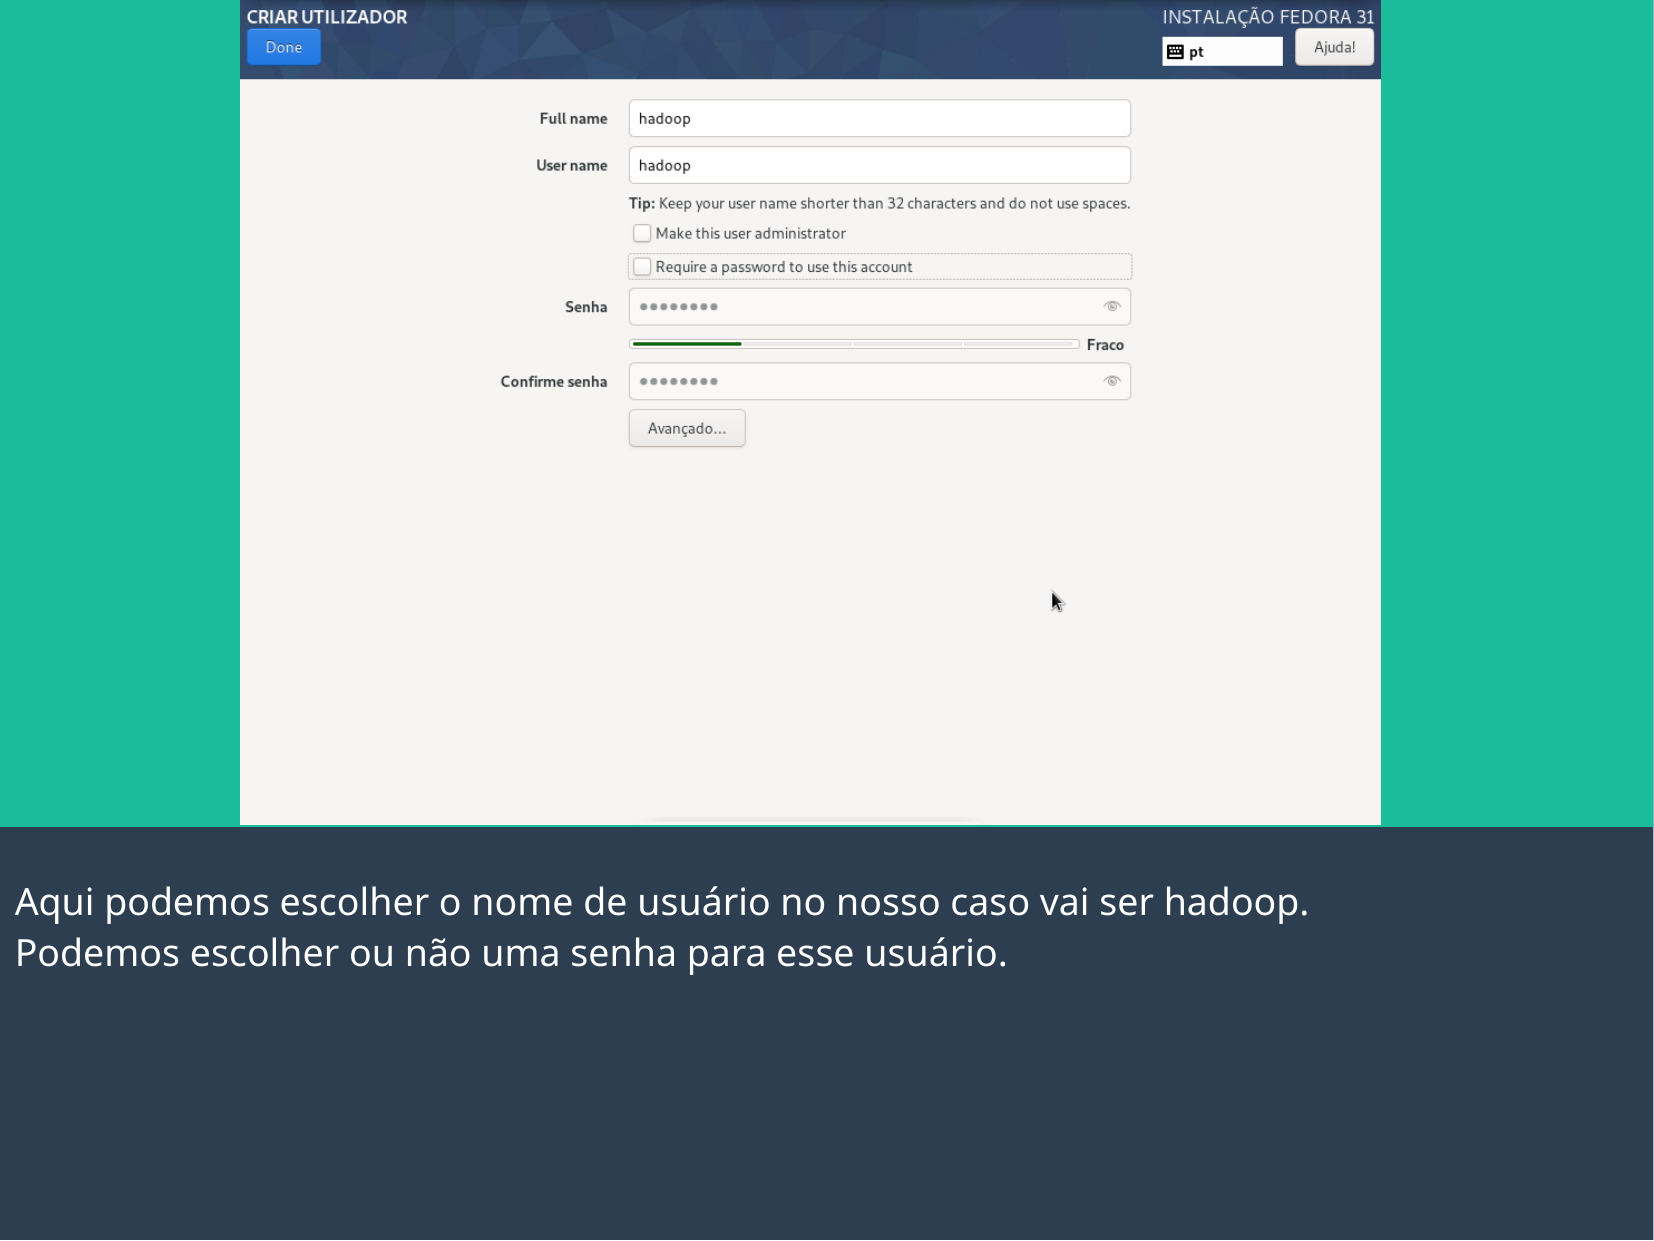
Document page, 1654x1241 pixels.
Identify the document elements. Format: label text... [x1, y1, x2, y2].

picture [240, 0, 1381, 826]
text_box Aqui podemos escolher o nome de usuário no nosso caso vai ser hadoop. Podemos escolher ou não uma senha para esse usuário. [0, 868, 1516, 971]
